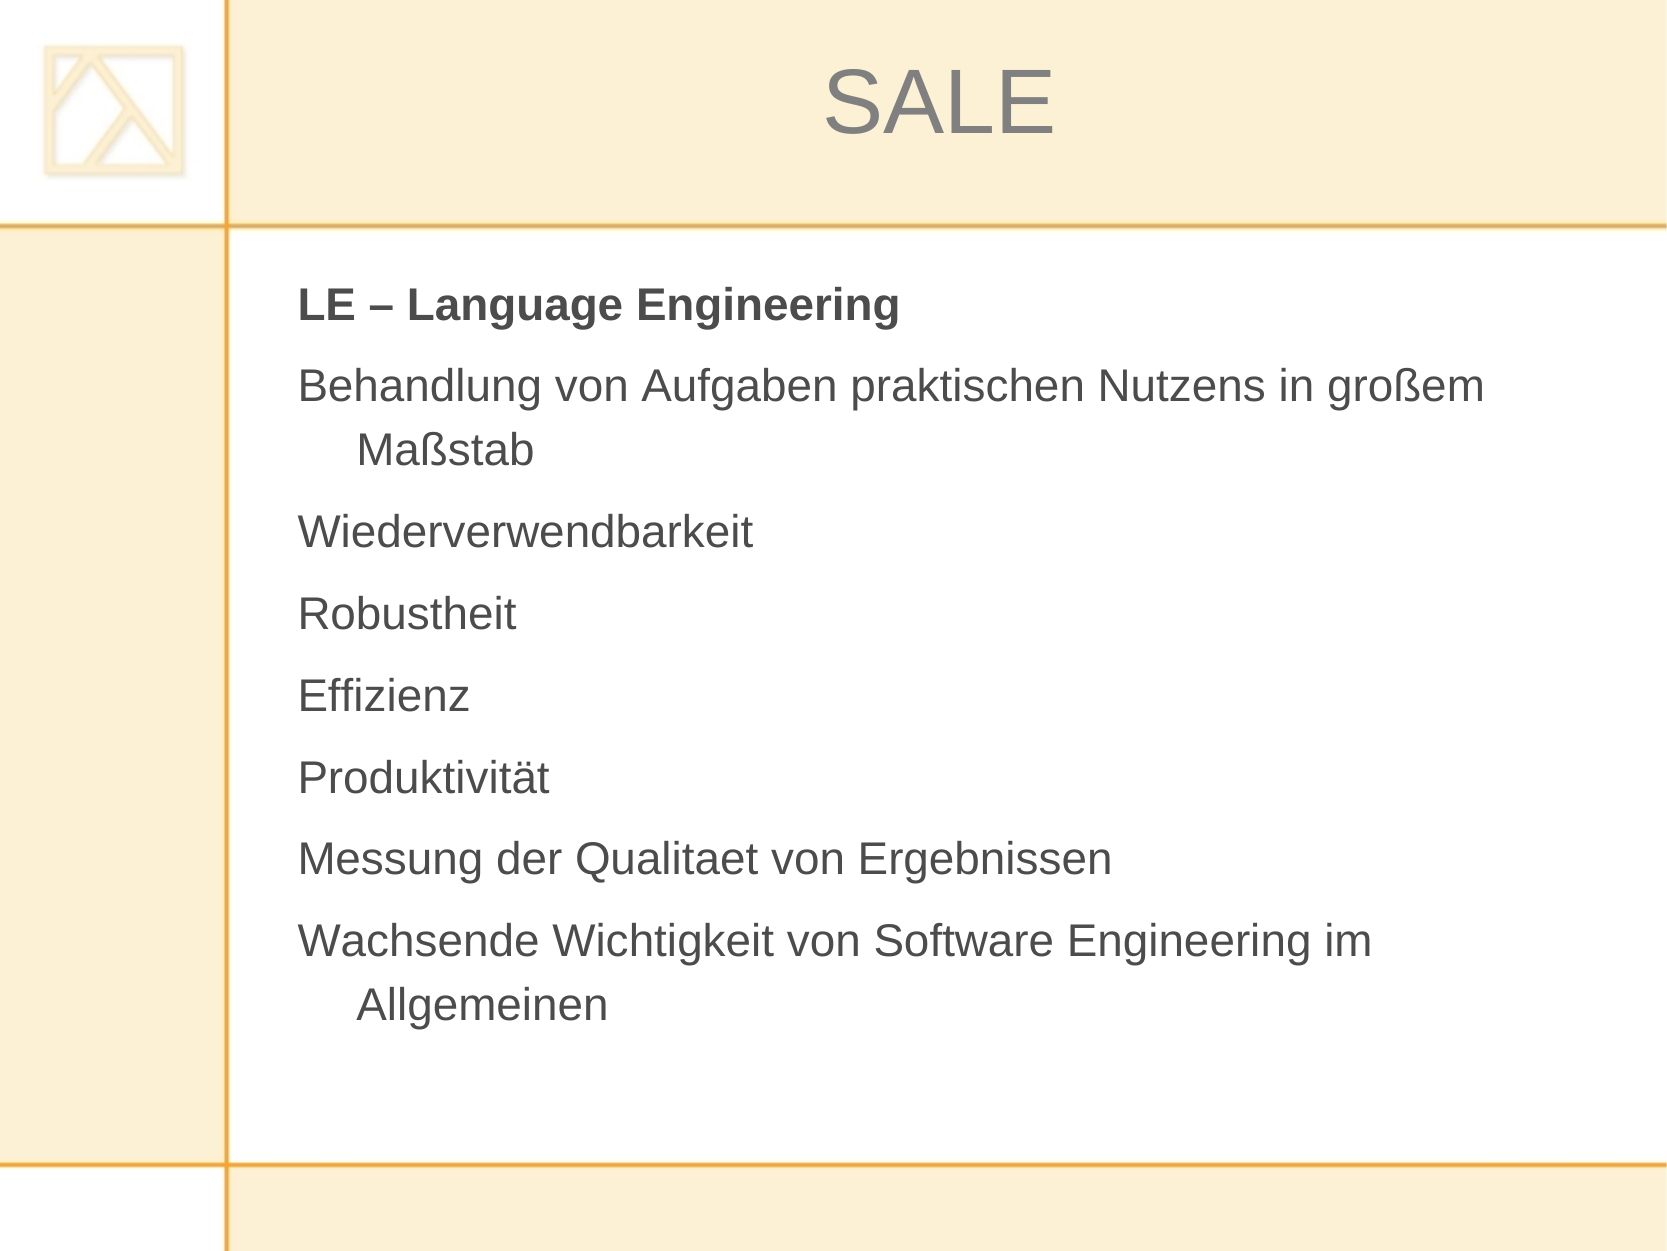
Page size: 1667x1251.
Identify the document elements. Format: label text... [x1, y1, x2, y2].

list LE – Language Engineering Behandlung von Aufgaben praktischen Nutzens in großem Maßstab Wiederverwendbarkeit Robustheit Effizienz Produktivität Messung der Qualitaet von Ergebnissen Wachsende Wichtigkeit von Software Engineering im Allgemeinen [268, 265, 1611, 1021]
picture [0, 0, 1667, 1251]
title SALE [268, 51, 1611, 155]
